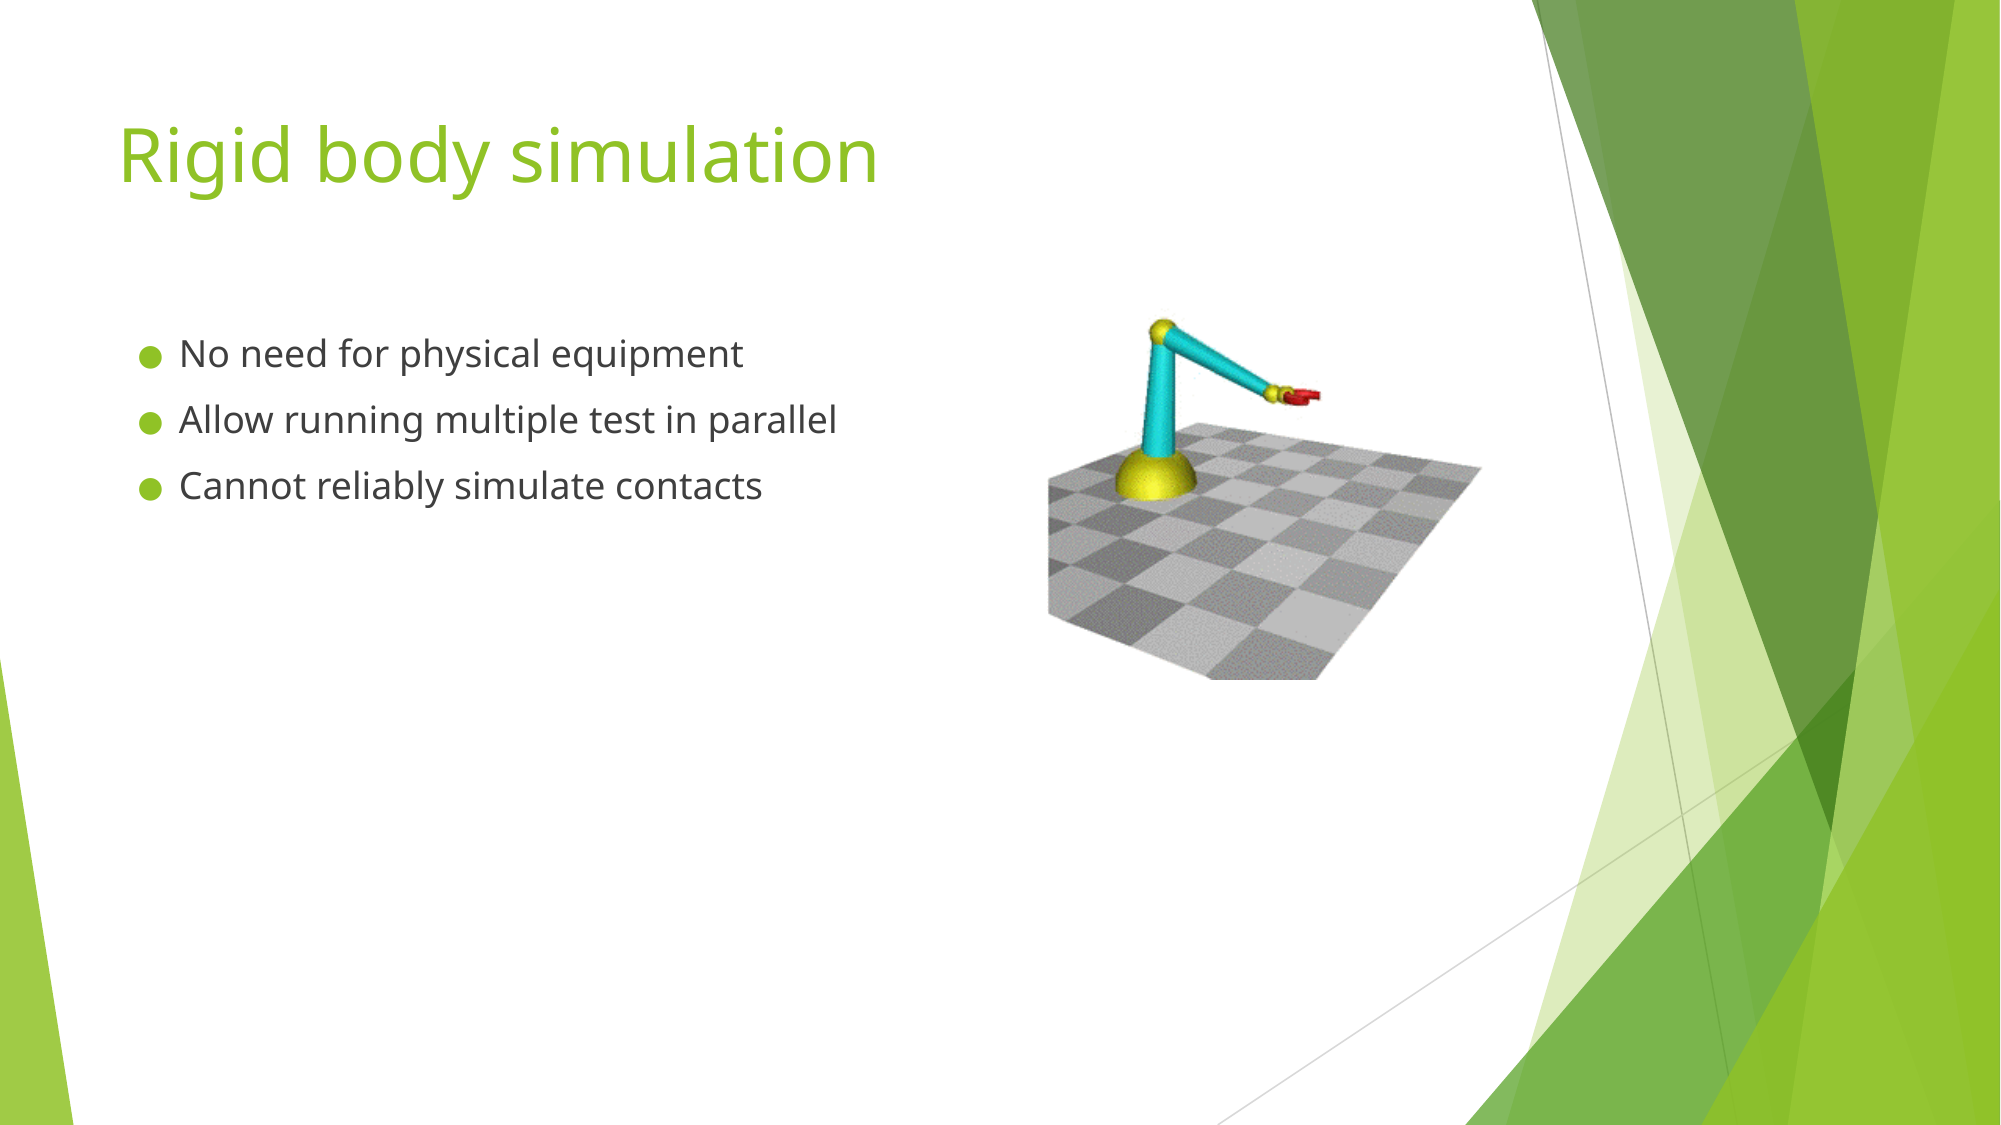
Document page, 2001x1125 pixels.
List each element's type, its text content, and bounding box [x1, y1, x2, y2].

picture [1047, 229, 1498, 680]
title Rigid body simulation [102, 99, 1513, 317]
list No need for physical equipment Allow running multiple test in parallel Cannot reliably simulate contacts [107, 315, 1006, 841]
